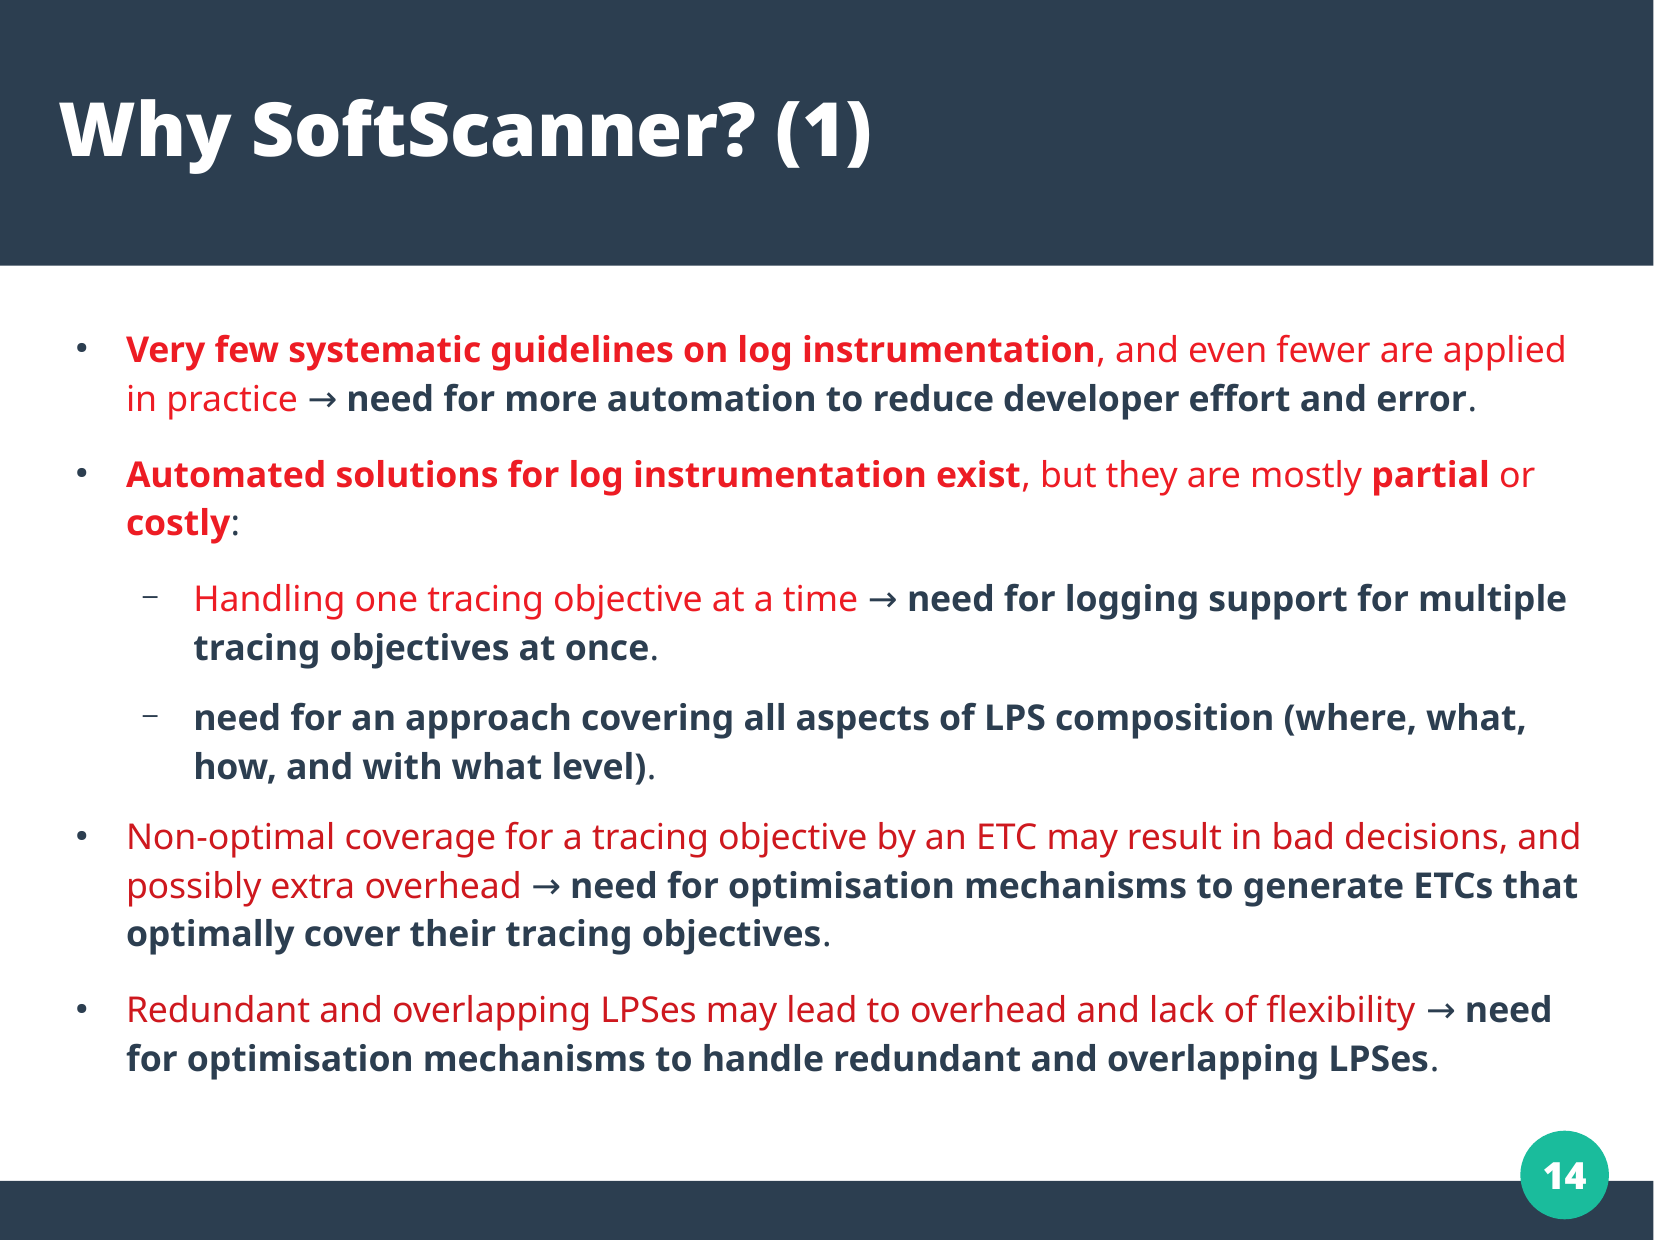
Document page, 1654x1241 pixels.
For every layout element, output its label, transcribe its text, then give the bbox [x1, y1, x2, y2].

title Why SoftScanner? (1) [58, 49, 1595, 207]
list Very few systematic guidelines on log instrumentation, and even fewer are applied in practice → need for more automation to reduce developer effort and error. Automated solutions for log instrumentation exist, but they are mostly partial or costly: Handling one tracing objective at a time → need for logging support for multiple tracing objectives at once. need for an approach covering all aspects of LPS composition (where, what, how, and with what level). Non-optimal coverage for a tracing objective by an ETC may result in bad decisions, and possibly extra overhead → need for optimisation mechanisms to generate ETCs that optimally cover their tracing objectives. Redundant and overlapping LPSes may lead to overhead and lack of flexibility → need for optimisation mechanisms to handle redundant and overlapping LPSes. [58, 324, 1595, 1152]
